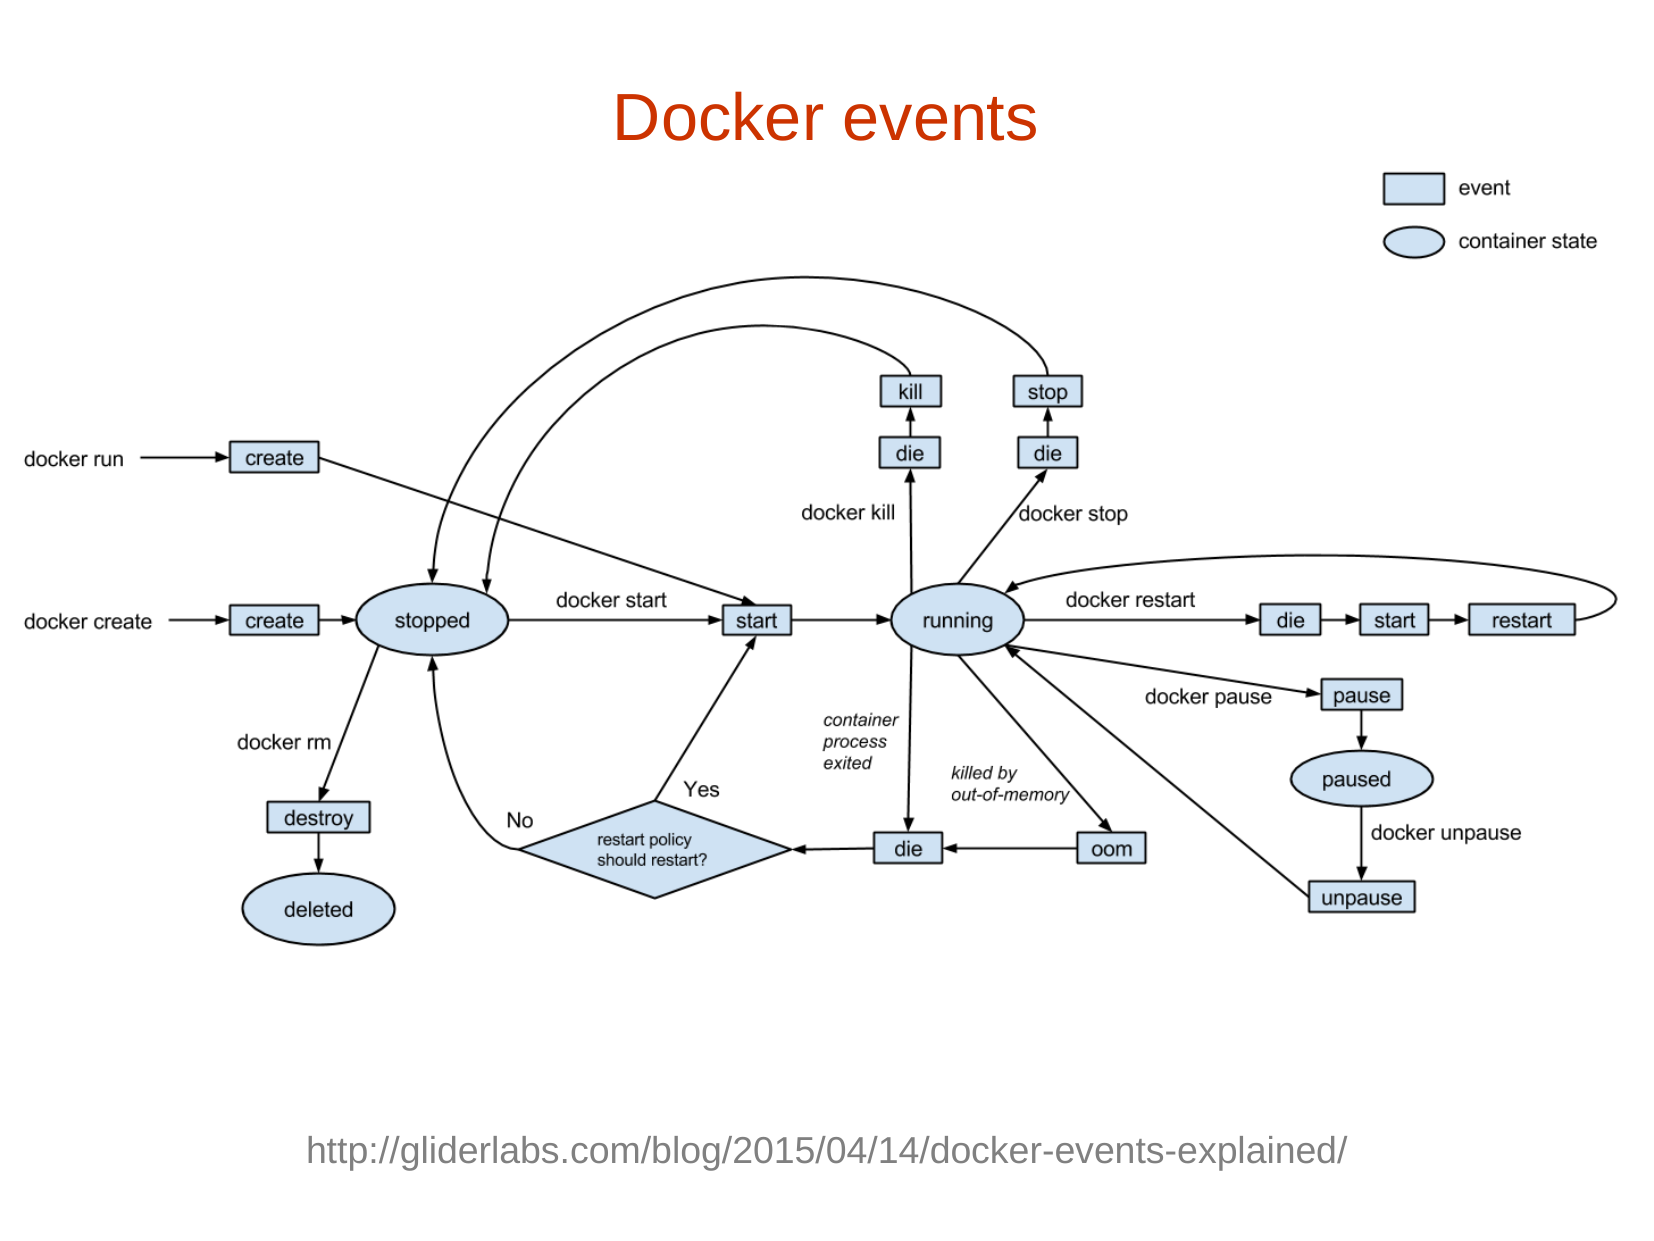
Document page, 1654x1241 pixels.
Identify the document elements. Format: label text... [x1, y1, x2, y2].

picture [0, 148, 1654, 1092]
text_box http://gliderlabs.com/blog/2015/04/14/docker-events-explained/ [291, 1122, 1363, 1180]
text_box Docker events [598, 72, 1056, 148]
